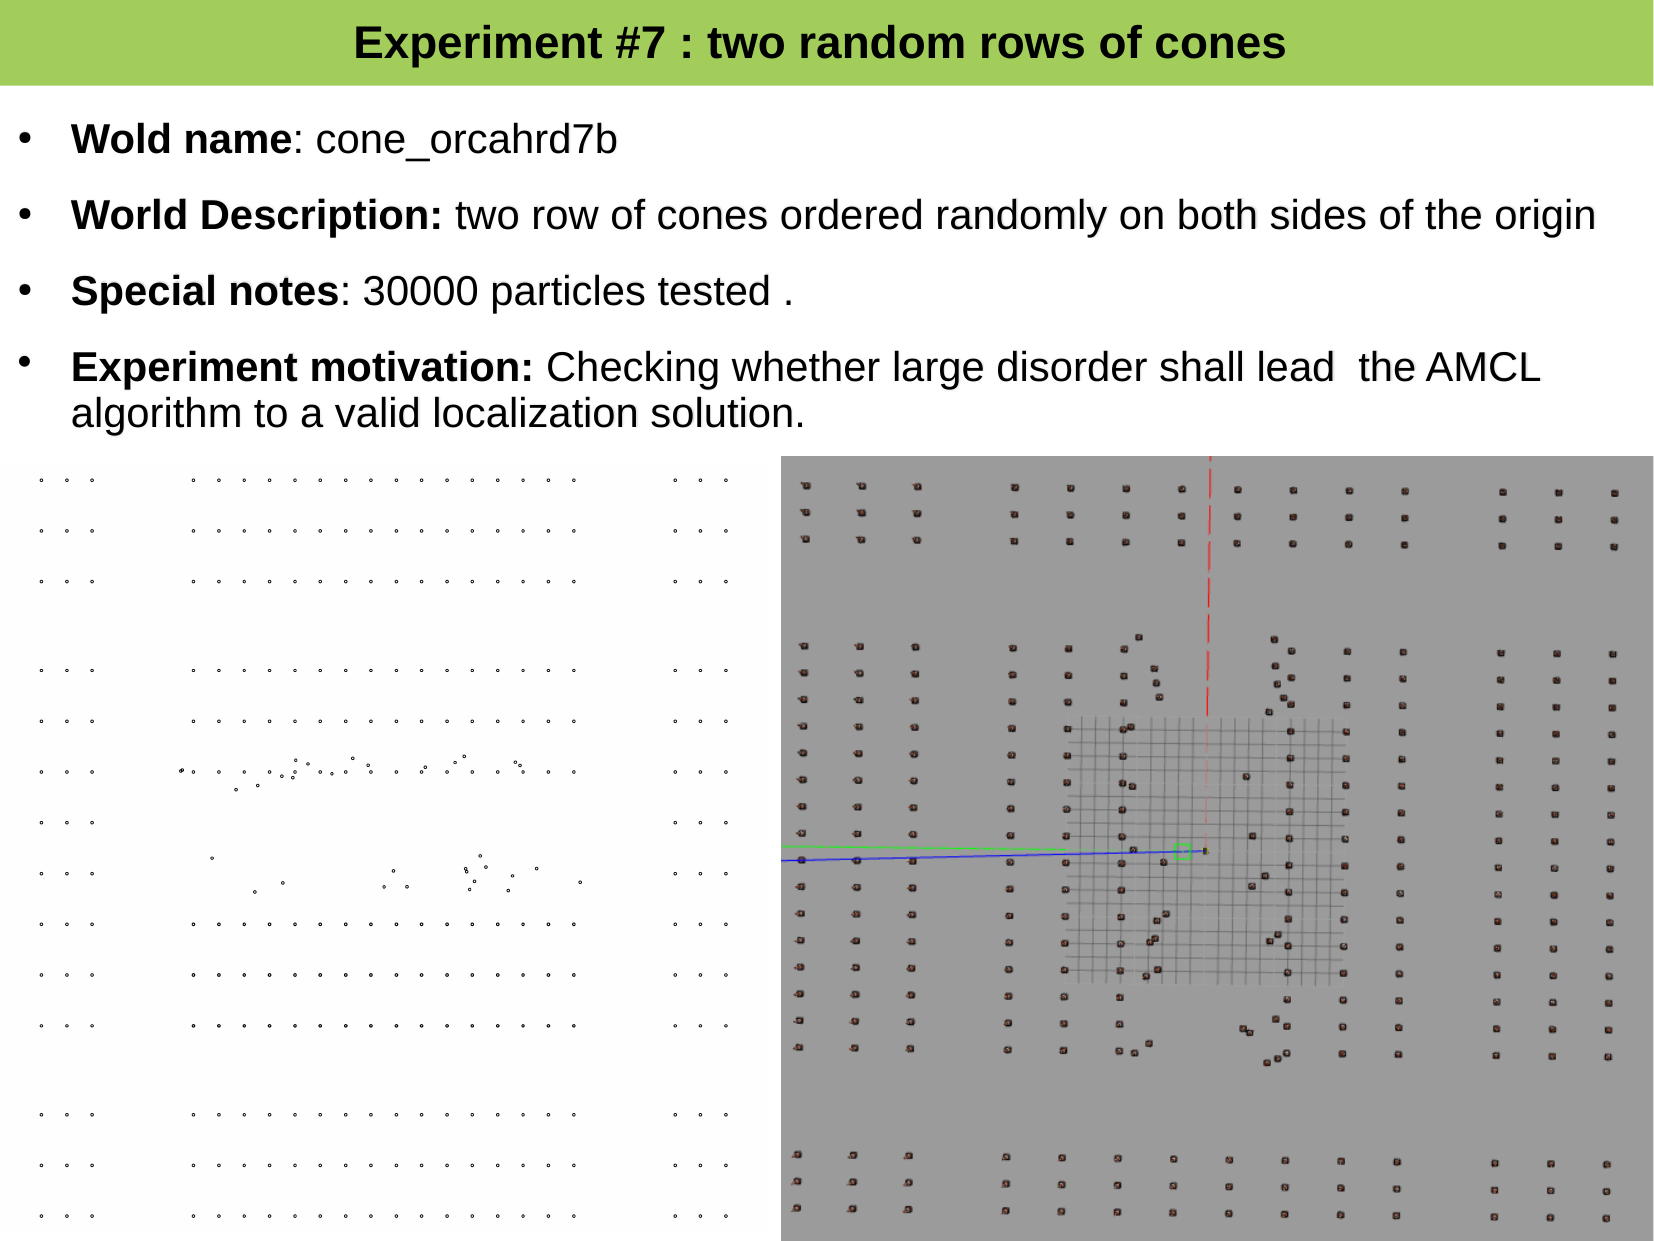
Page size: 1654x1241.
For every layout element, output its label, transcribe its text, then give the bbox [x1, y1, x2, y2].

picture [0, 464, 767, 1232]
title Experiment #7 : two random rows of cones [0, 0, 1654, 86]
picture [781, 456, 1654, 1241]
list Wold name: cone_orcahrd7b World Description: two row of cones ordered randomly on both sides of the origin Special notes: 30000 particles tested . Experiment motivation: Checking whether large disorder shall lead the AMCL algorithm to a valid localization solution. [0, 115, 1654, 1241]
